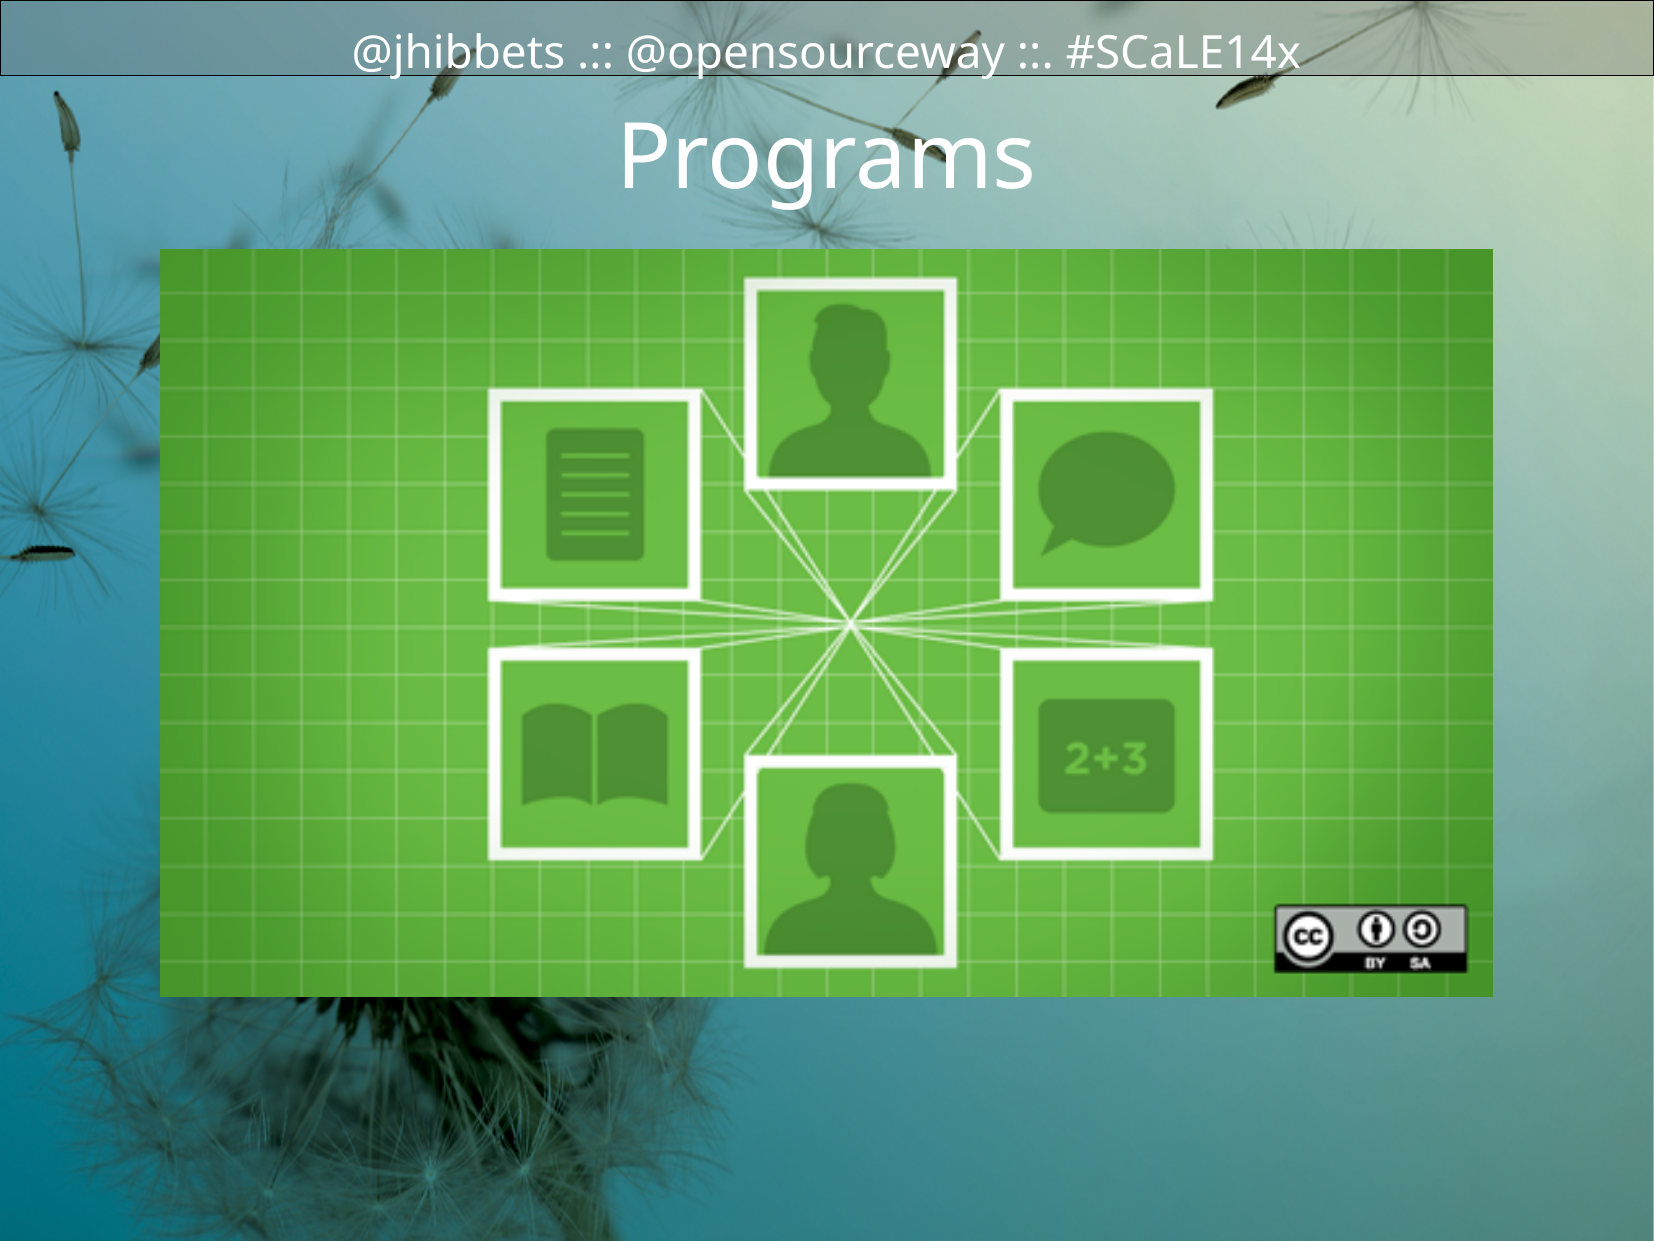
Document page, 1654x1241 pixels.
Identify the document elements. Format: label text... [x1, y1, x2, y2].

title Programs [82, 49, 1571, 257]
picture [0, 76, 1654, 1241]
